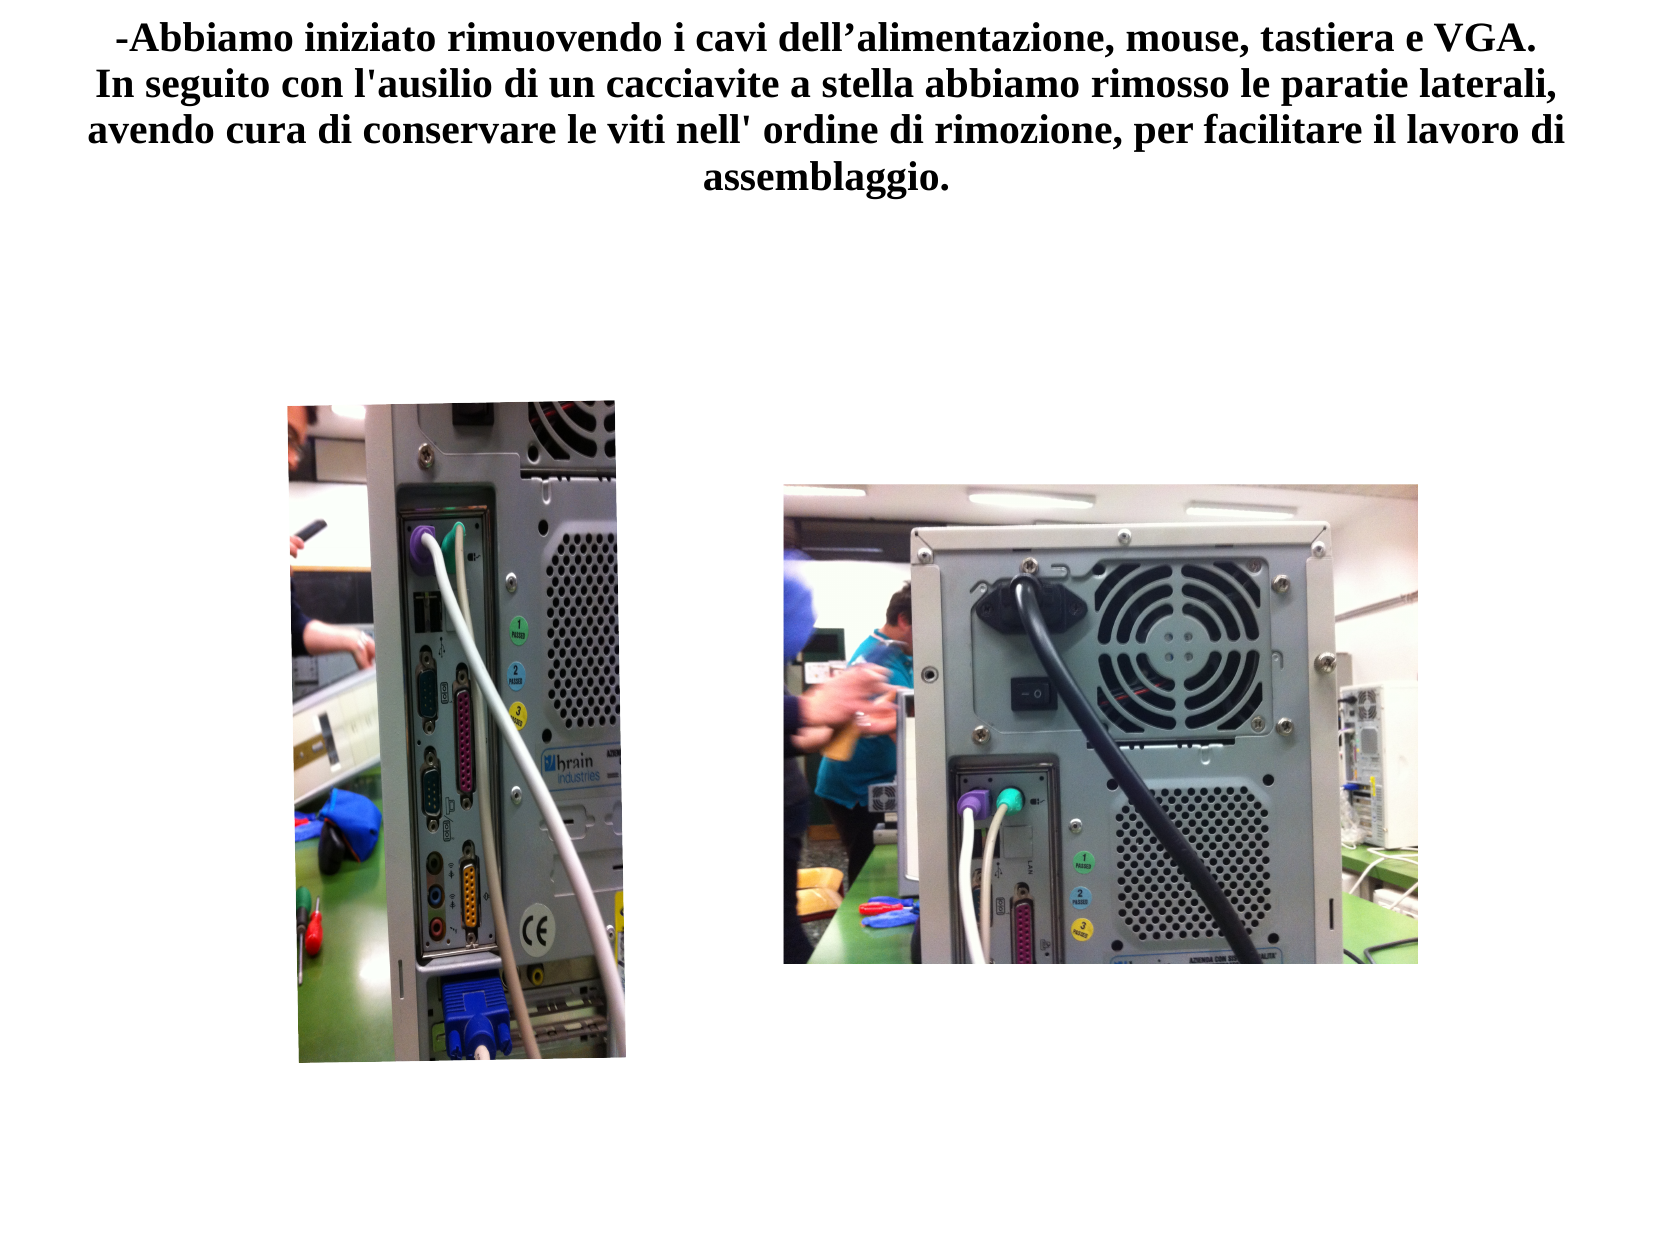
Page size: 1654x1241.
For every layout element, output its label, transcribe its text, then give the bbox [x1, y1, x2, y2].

title -Abbiamo iniziato rimuovendo i cavi dell’alimentazione, mouse, tastiera e VGA. In seguito con l'ausilio di un cacciavite a stella abbiamo rimosso le paratie laterali, avendo cura di conservare le viti nell' ordine di rimozione, per facilitare il lavoro di assemblaggio. [82, 13, 1571, 293]
picture [287, 400, 626, 1063]
picture [783, 484, 1418, 964]
